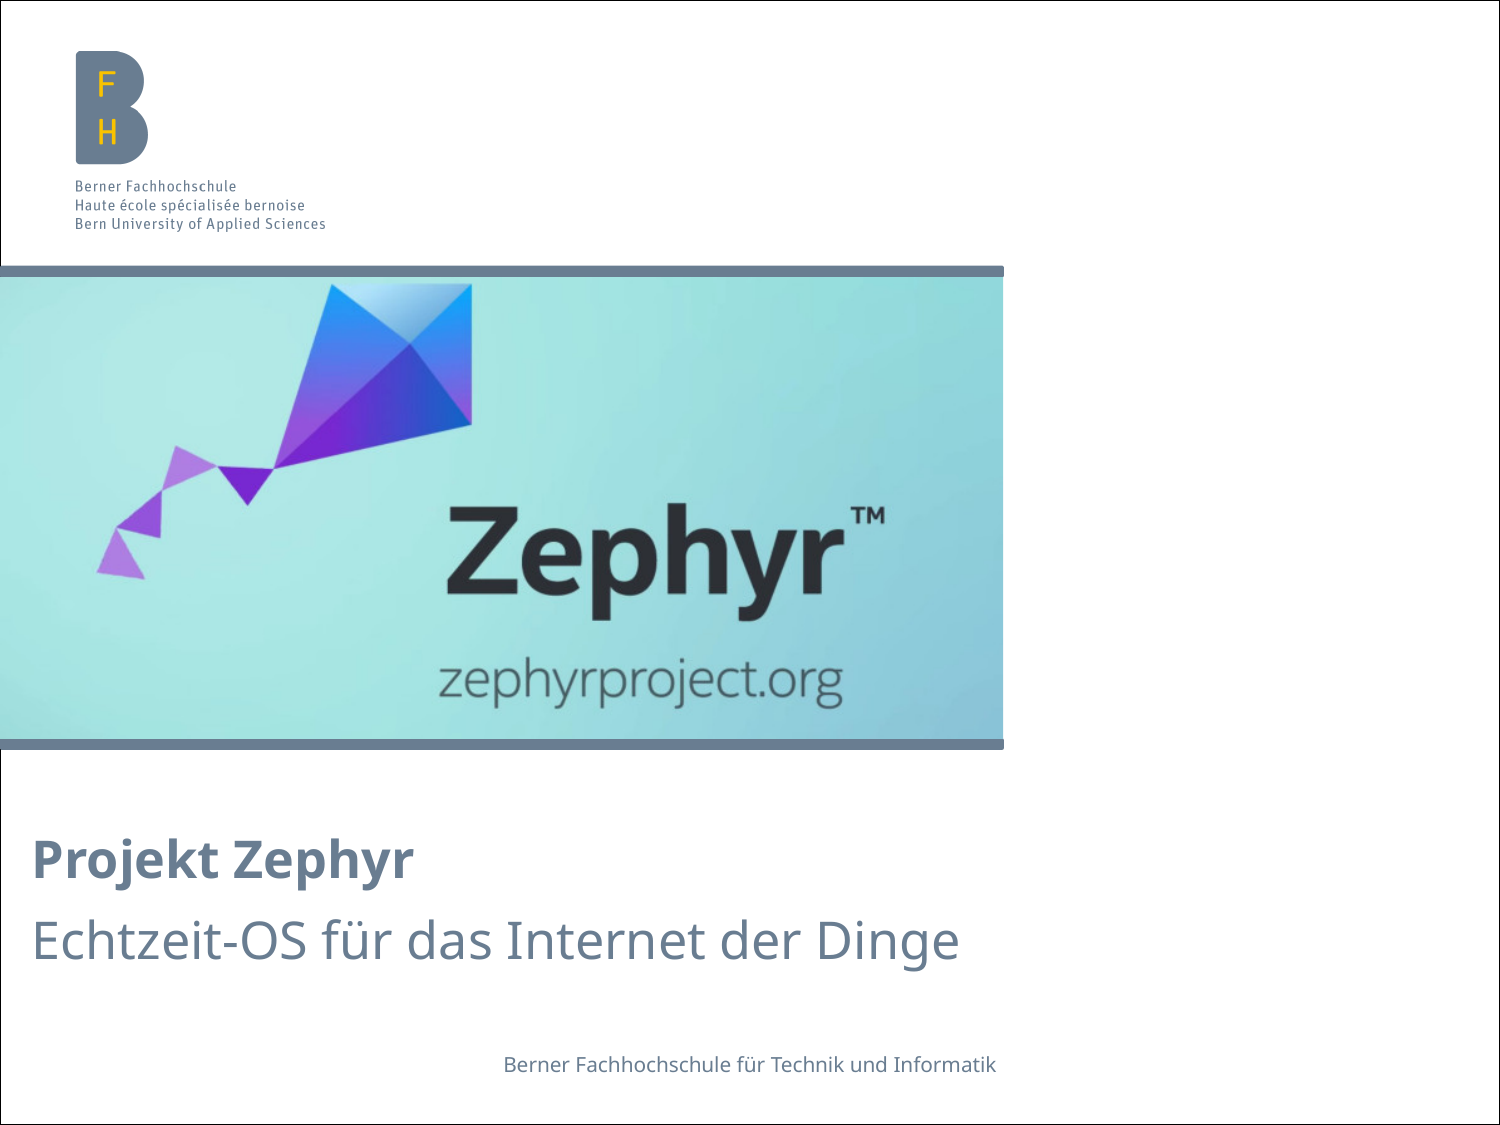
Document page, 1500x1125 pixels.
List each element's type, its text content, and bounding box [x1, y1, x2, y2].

picture [74, 51, 326, 233]
subtitle Echtzeit-OS für das Internet der Dinge [31, 900, 1145, 964]
picture [0, 277, 1004, 739]
title Projekt Zephyr [31, 818, 1415, 907]
list Berner Fachhochschule für Technik und Informatik [0, 1044, 1500, 1087]
